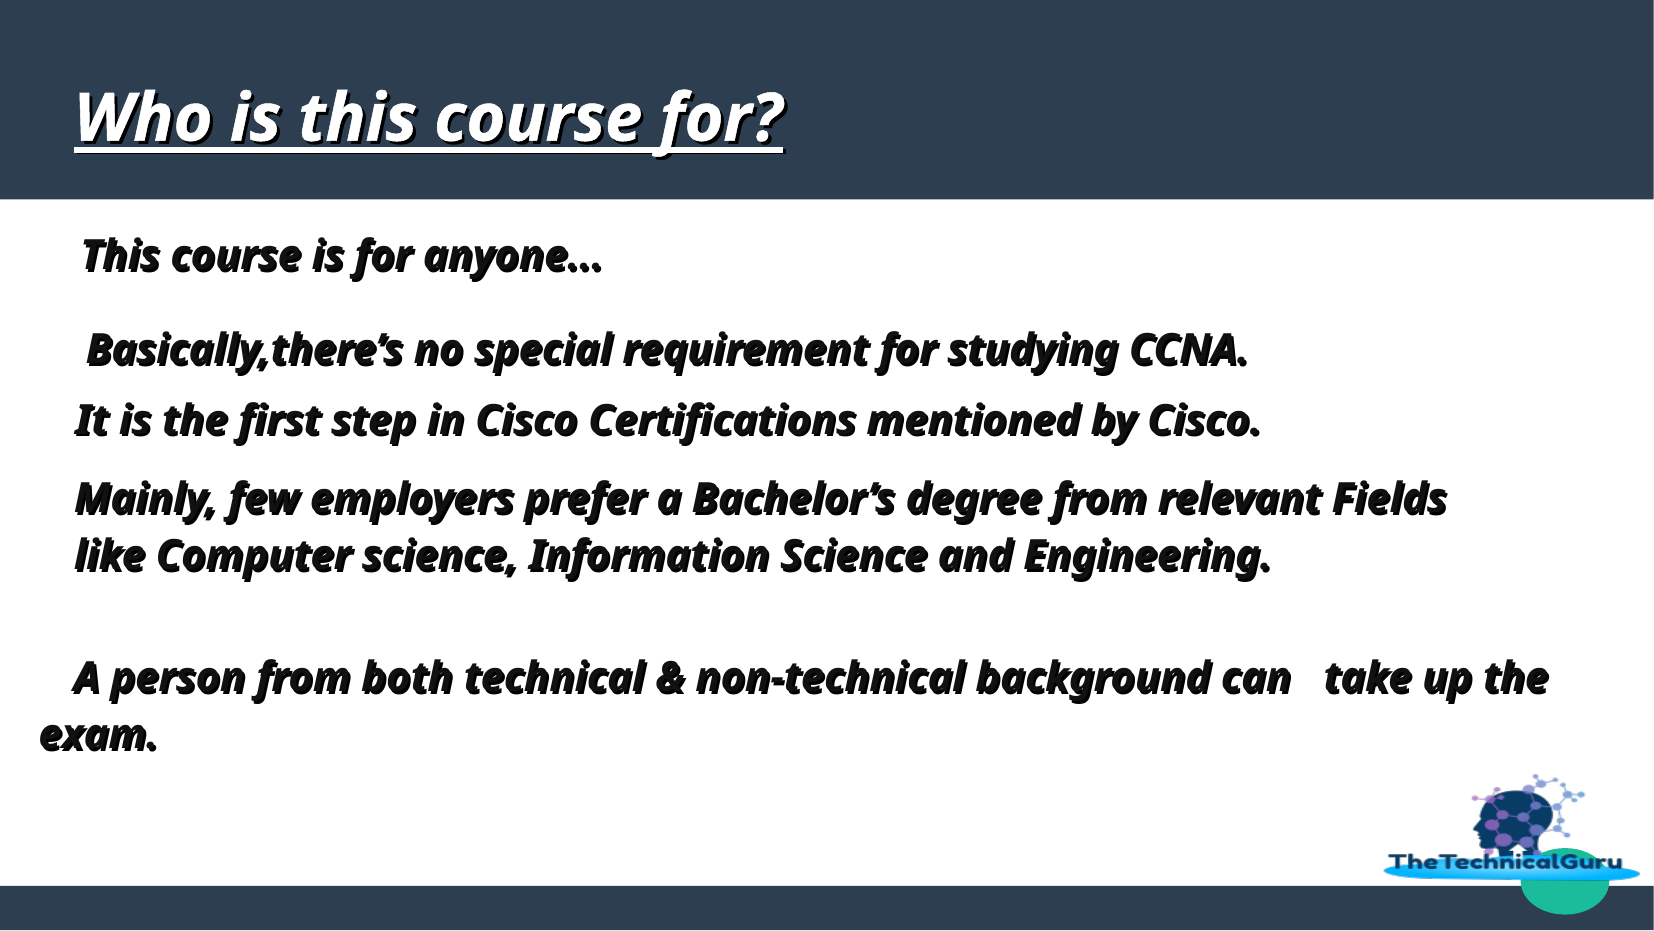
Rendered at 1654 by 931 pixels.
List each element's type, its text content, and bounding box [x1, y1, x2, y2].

text_box Who is this course for? [59, 62, 1029, 187]
text_box [0, 478, 1654, 666]
text_box It is the first step in Cisco Certifications mentioned by Cisco. [25, 354, 1654, 432]
text_box Basically,there’s no special requirement for studying CCNA. [35, 283, 1654, 354]
text_box Mainly, few employers prefer a Bachelor’s degree from relevant Fields like Computer science, Information Science and Engineering. [23, 432, 1654, 478]
picture [1370, 745, 1654, 931]
text_box This course is for anyone... [29, 189, 942, 306]
text_box A person from both technical & non-technical background can take up the exam. [23, 639, 1654, 745]
